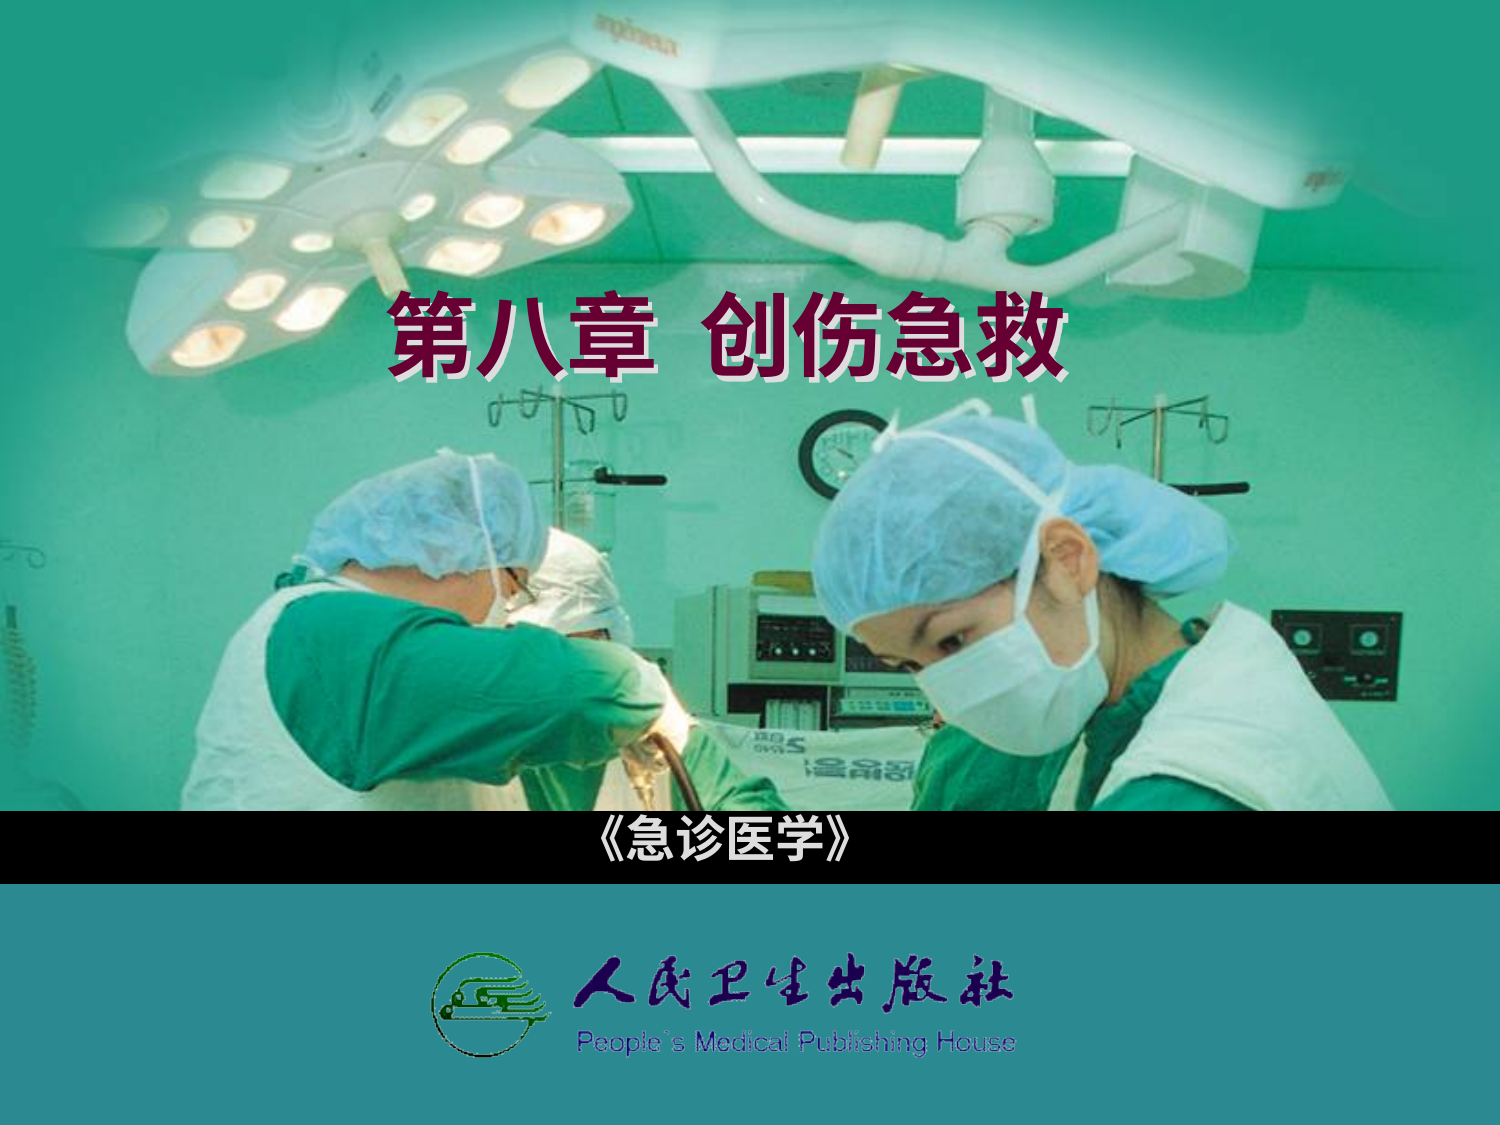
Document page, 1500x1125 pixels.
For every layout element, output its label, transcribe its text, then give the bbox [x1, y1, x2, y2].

title 第八章 创伤急救 [287, 212, 1163, 454]
subtitle 《急诊医学》 [200, 800, 1251, 876]
